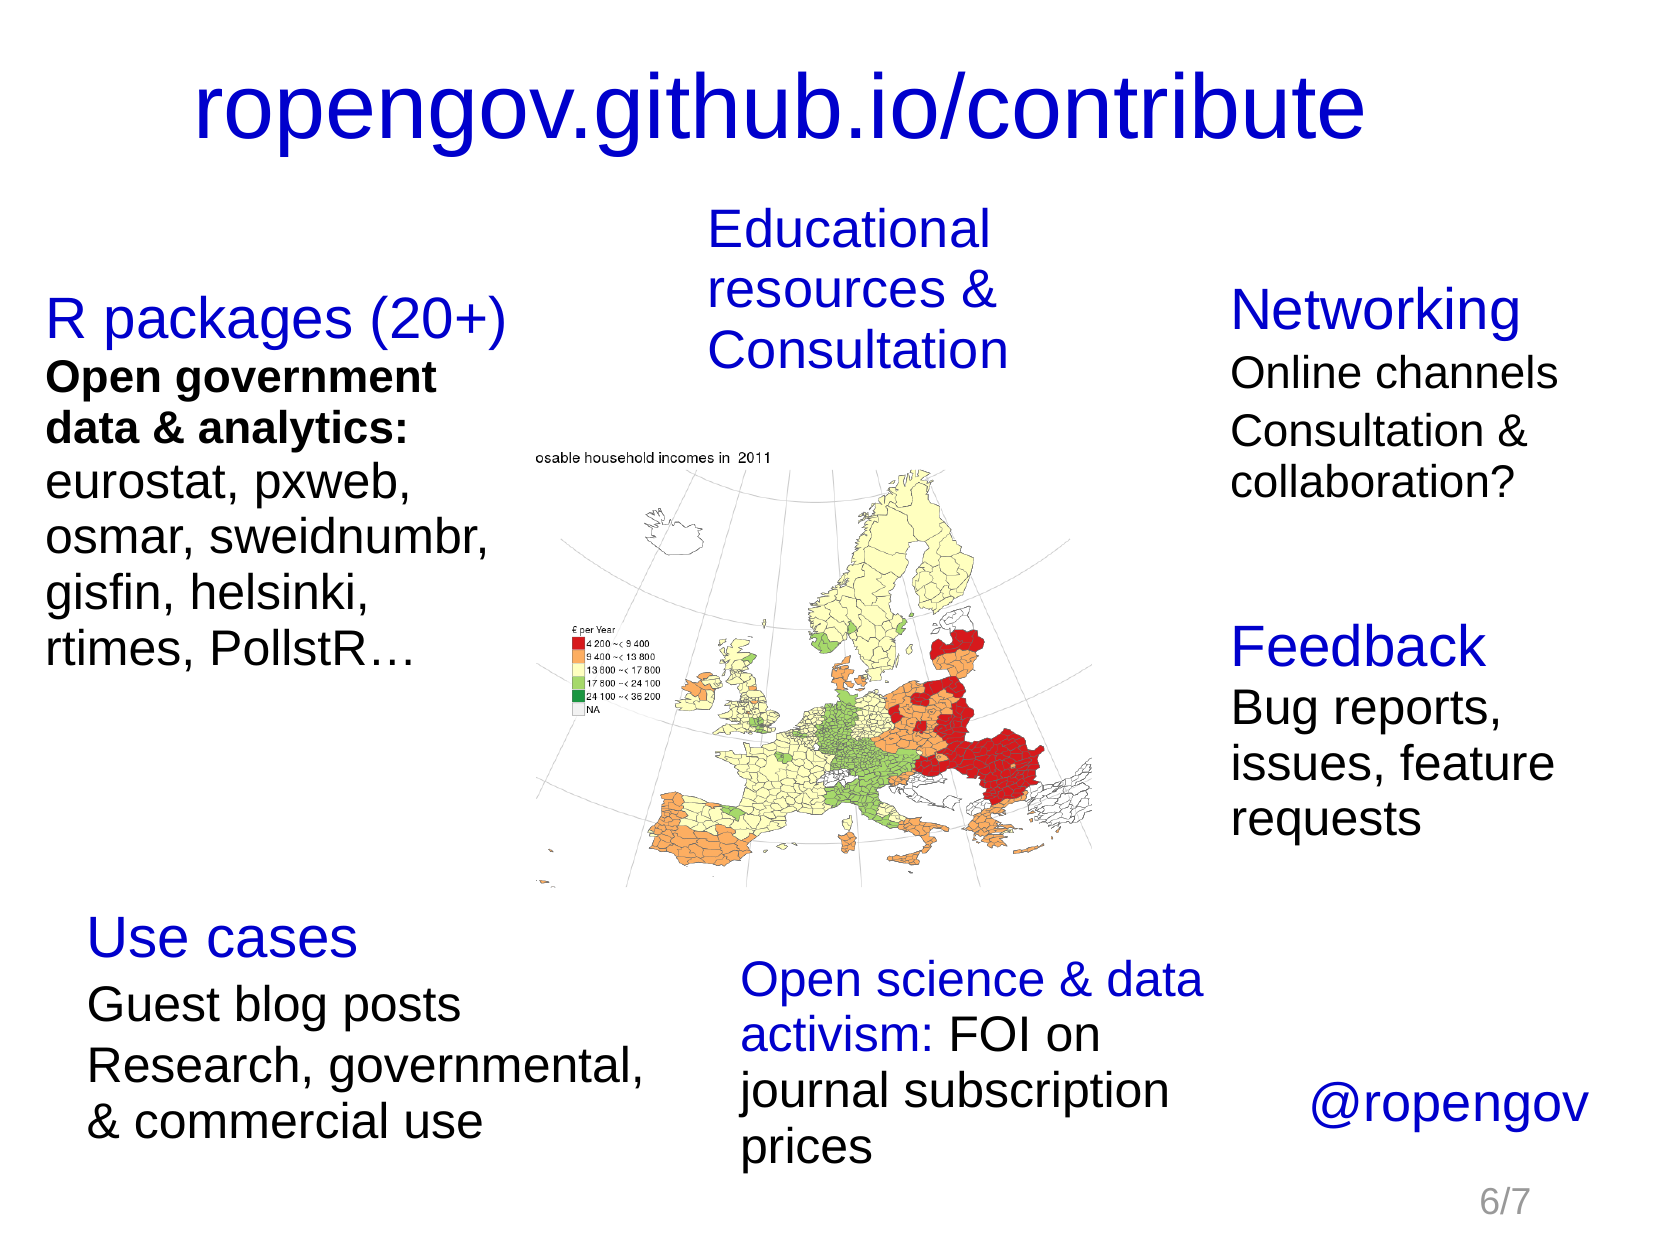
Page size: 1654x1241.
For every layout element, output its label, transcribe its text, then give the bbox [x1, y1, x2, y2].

list Networking Online channels Consultation & collaboration? [1230, 276, 1576, 526]
text_box @ropengov [1293, 1065, 1621, 1141]
list Use cases Guest blog posts Research, governmental, & commercial use [86, 904, 663, 1152]
text_box <number>/7 [1464, 1173, 1654, 1230]
picture [536, 392, 1092, 948]
text_box Open science & data activism: FOI on journal subscription prices [723, 942, 1246, 1194]
text_box Feedback Bug reports, issues, feature requests [1215, 606, 1576, 854]
text_box ropengov.github.io/contribute [193, 55, 1604, 172]
text_box Educational resources & Consultation [691, 189, 1030, 389]
text_box R packages (20+) Open government data & analytics: eurostat, pxweb, osmar, sweidnumbr, gisfin, helsinki, rtimes, PollstR… [30, 278, 535, 696]
